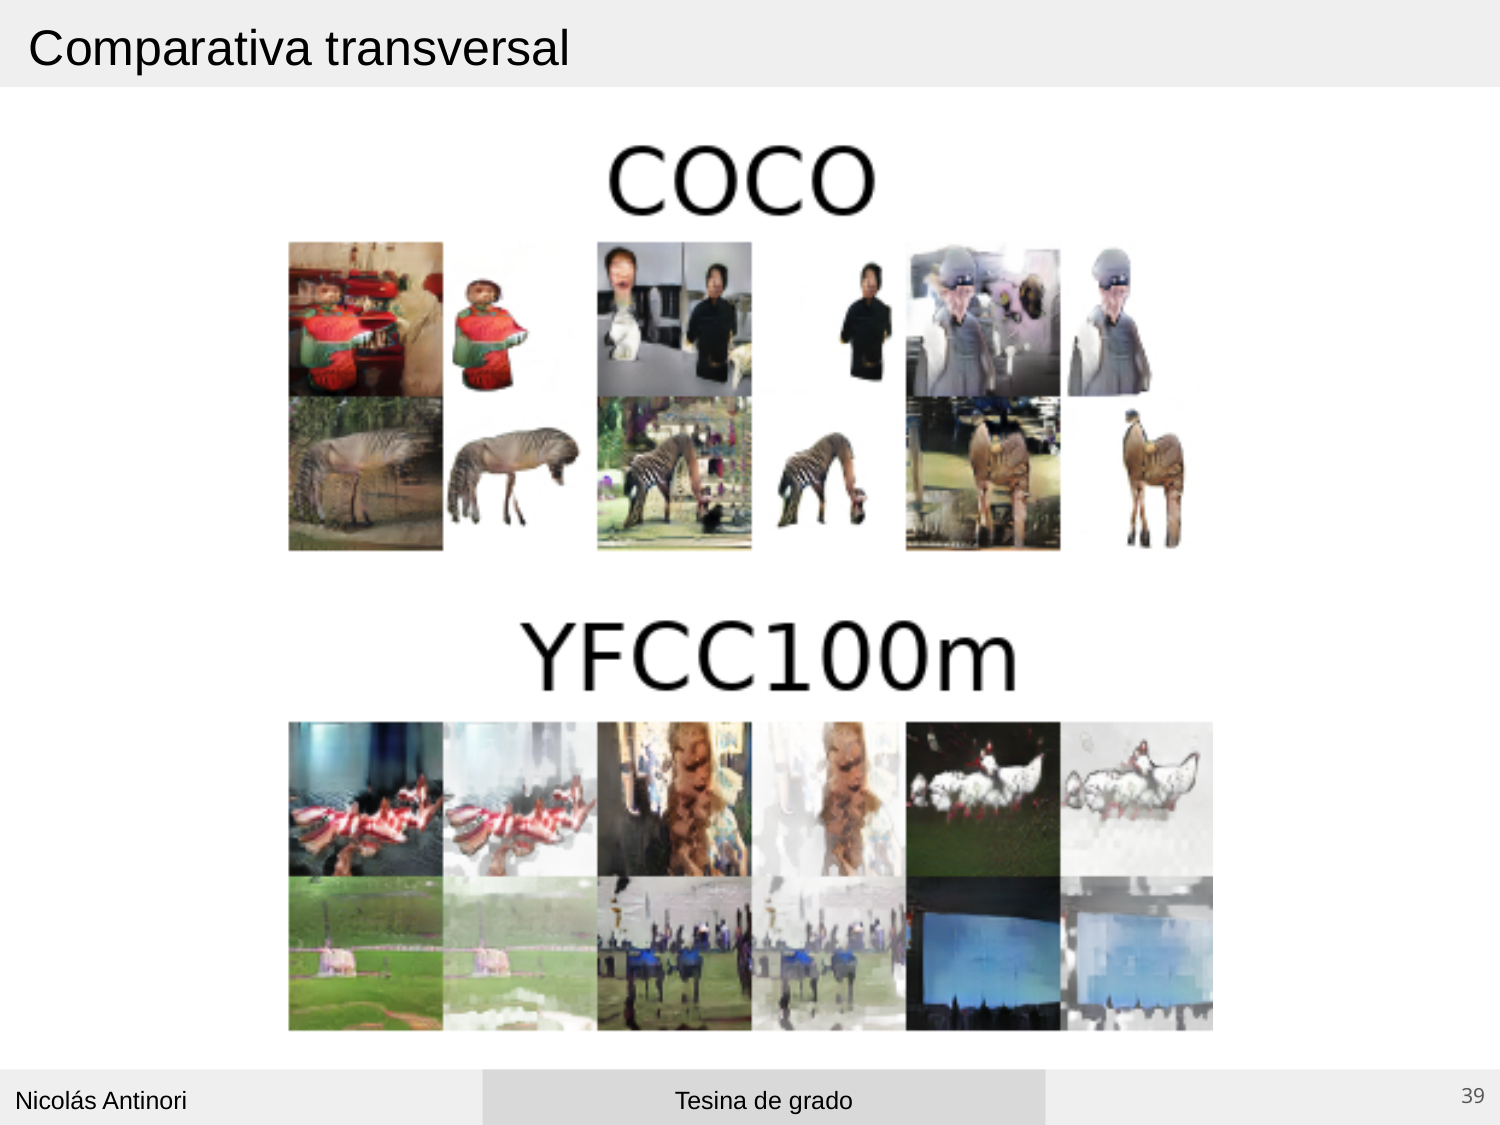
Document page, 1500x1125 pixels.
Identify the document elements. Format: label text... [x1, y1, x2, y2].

slide_number <number> [1046, 1069, 1500, 1125]
picture [287, 115, 1213, 1042]
text_box Comparativa transversal [0, 0, 1500, 87]
text_box Nicolás Antinori [0, 1069, 482, 1125]
text_box Tesina de grado [482, 1069, 1046, 1125]
